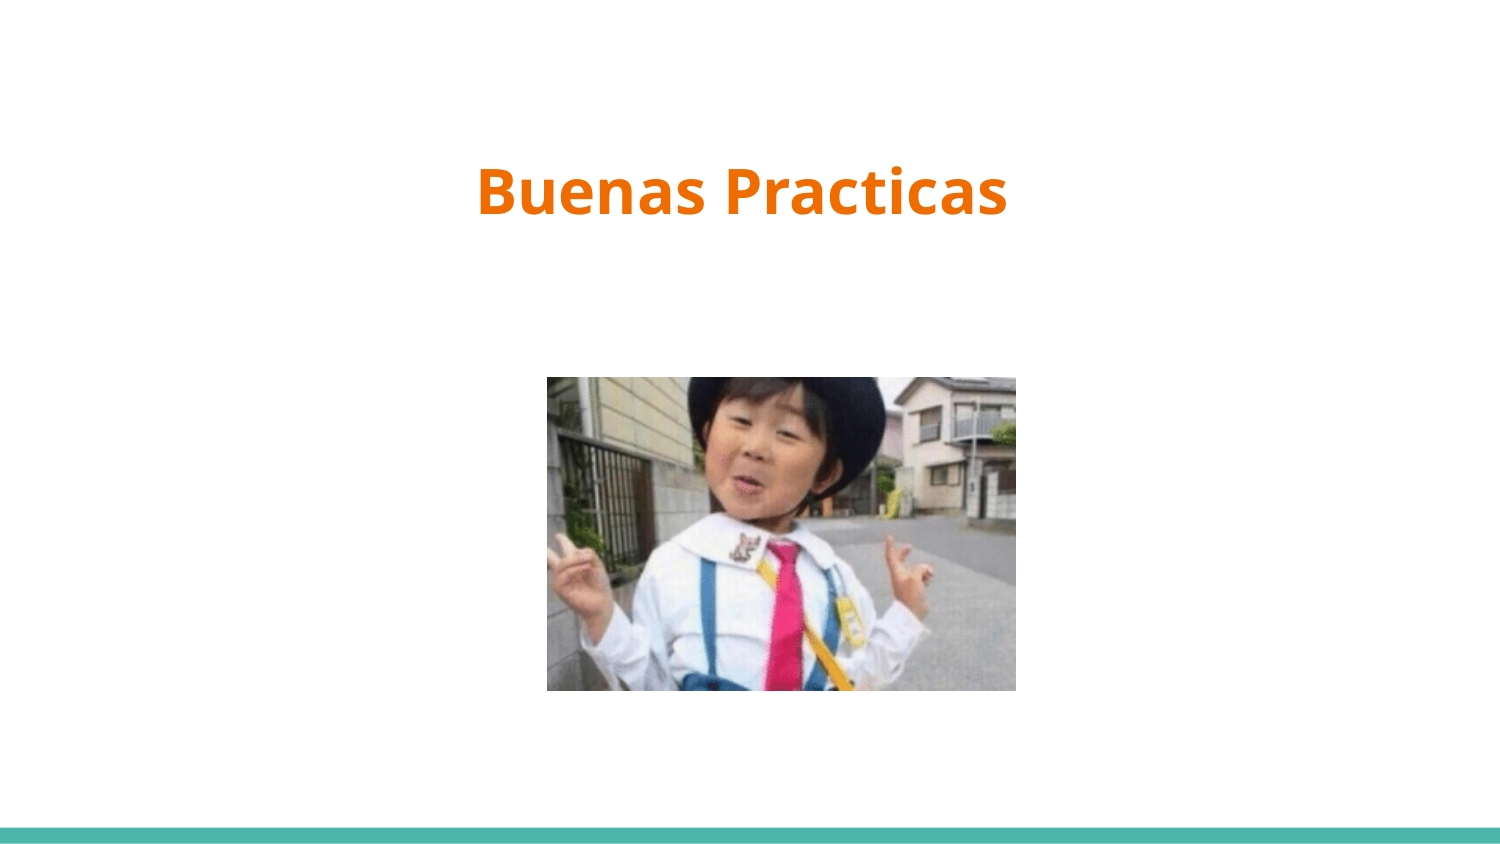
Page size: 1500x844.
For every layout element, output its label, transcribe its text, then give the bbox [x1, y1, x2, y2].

picture [547, 377, 1016, 691]
title Buenas Practicas [7, 132, 1477, 249]
